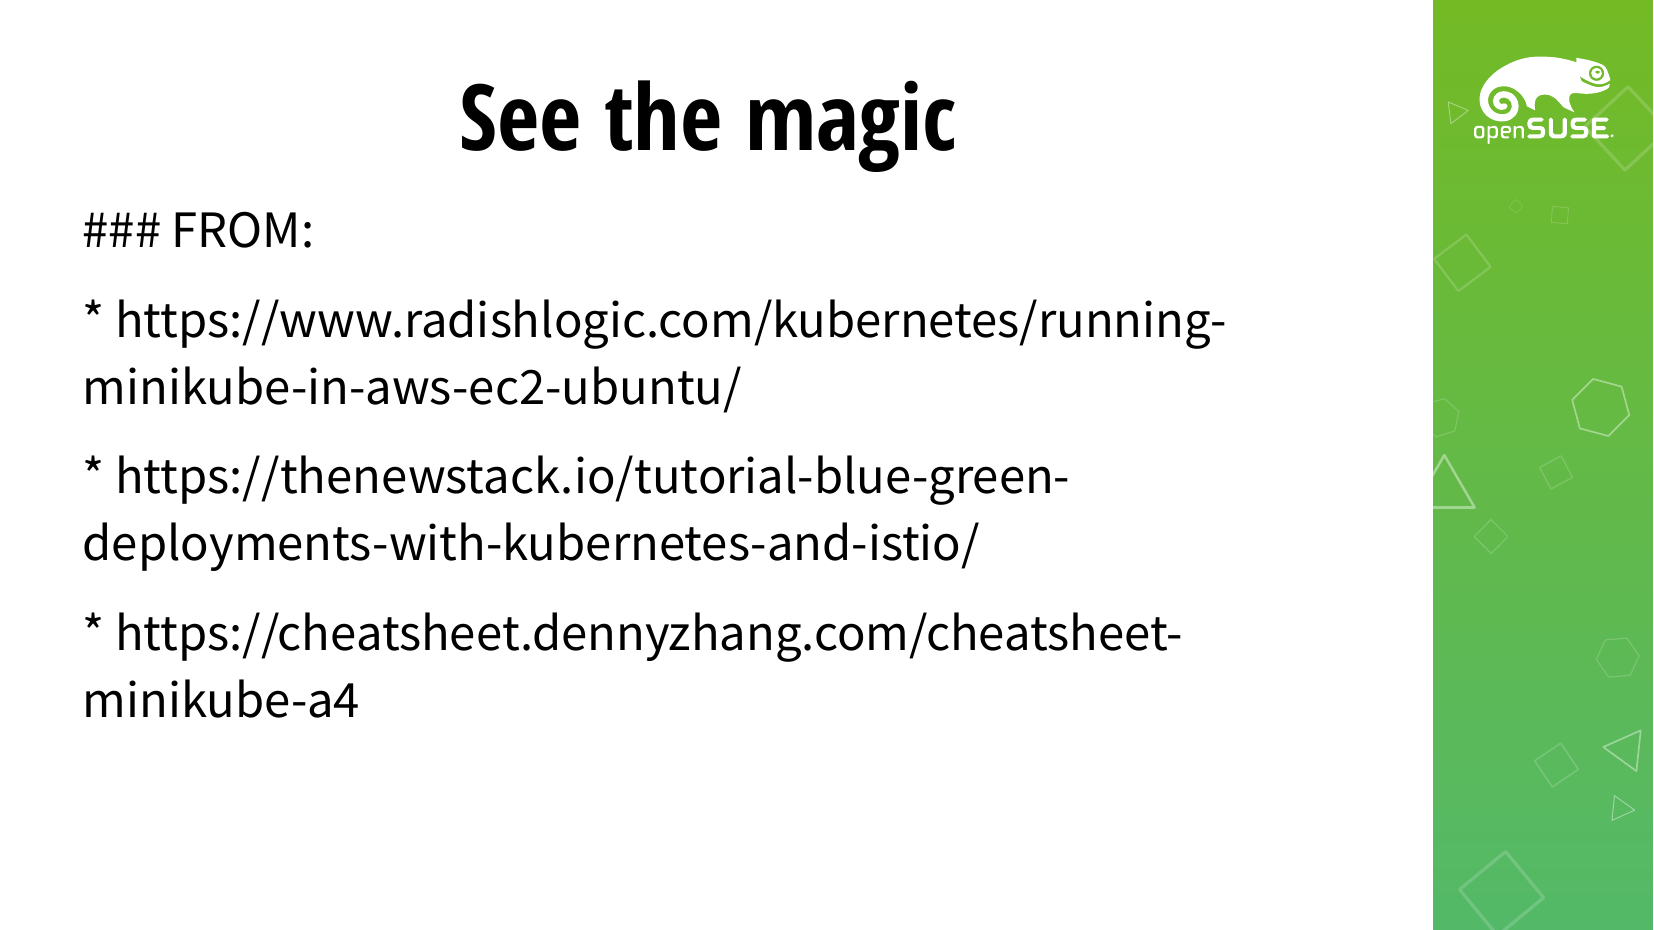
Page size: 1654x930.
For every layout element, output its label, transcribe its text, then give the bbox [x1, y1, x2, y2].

title See the magic [82, 37, 1336, 193]
list ### FROM: * https://www.radishlogic.com/kubernetes/running-minikube-in-aws-ec2-ubuntu/ * https://thenewstack.io/tutorial-blue-green-deployments-with-kubernetes-and-istio/ * https://cheatsheet.dennyzhang.com/cheatsheet-minikube-a4 [82, 195, 1336, 736]
